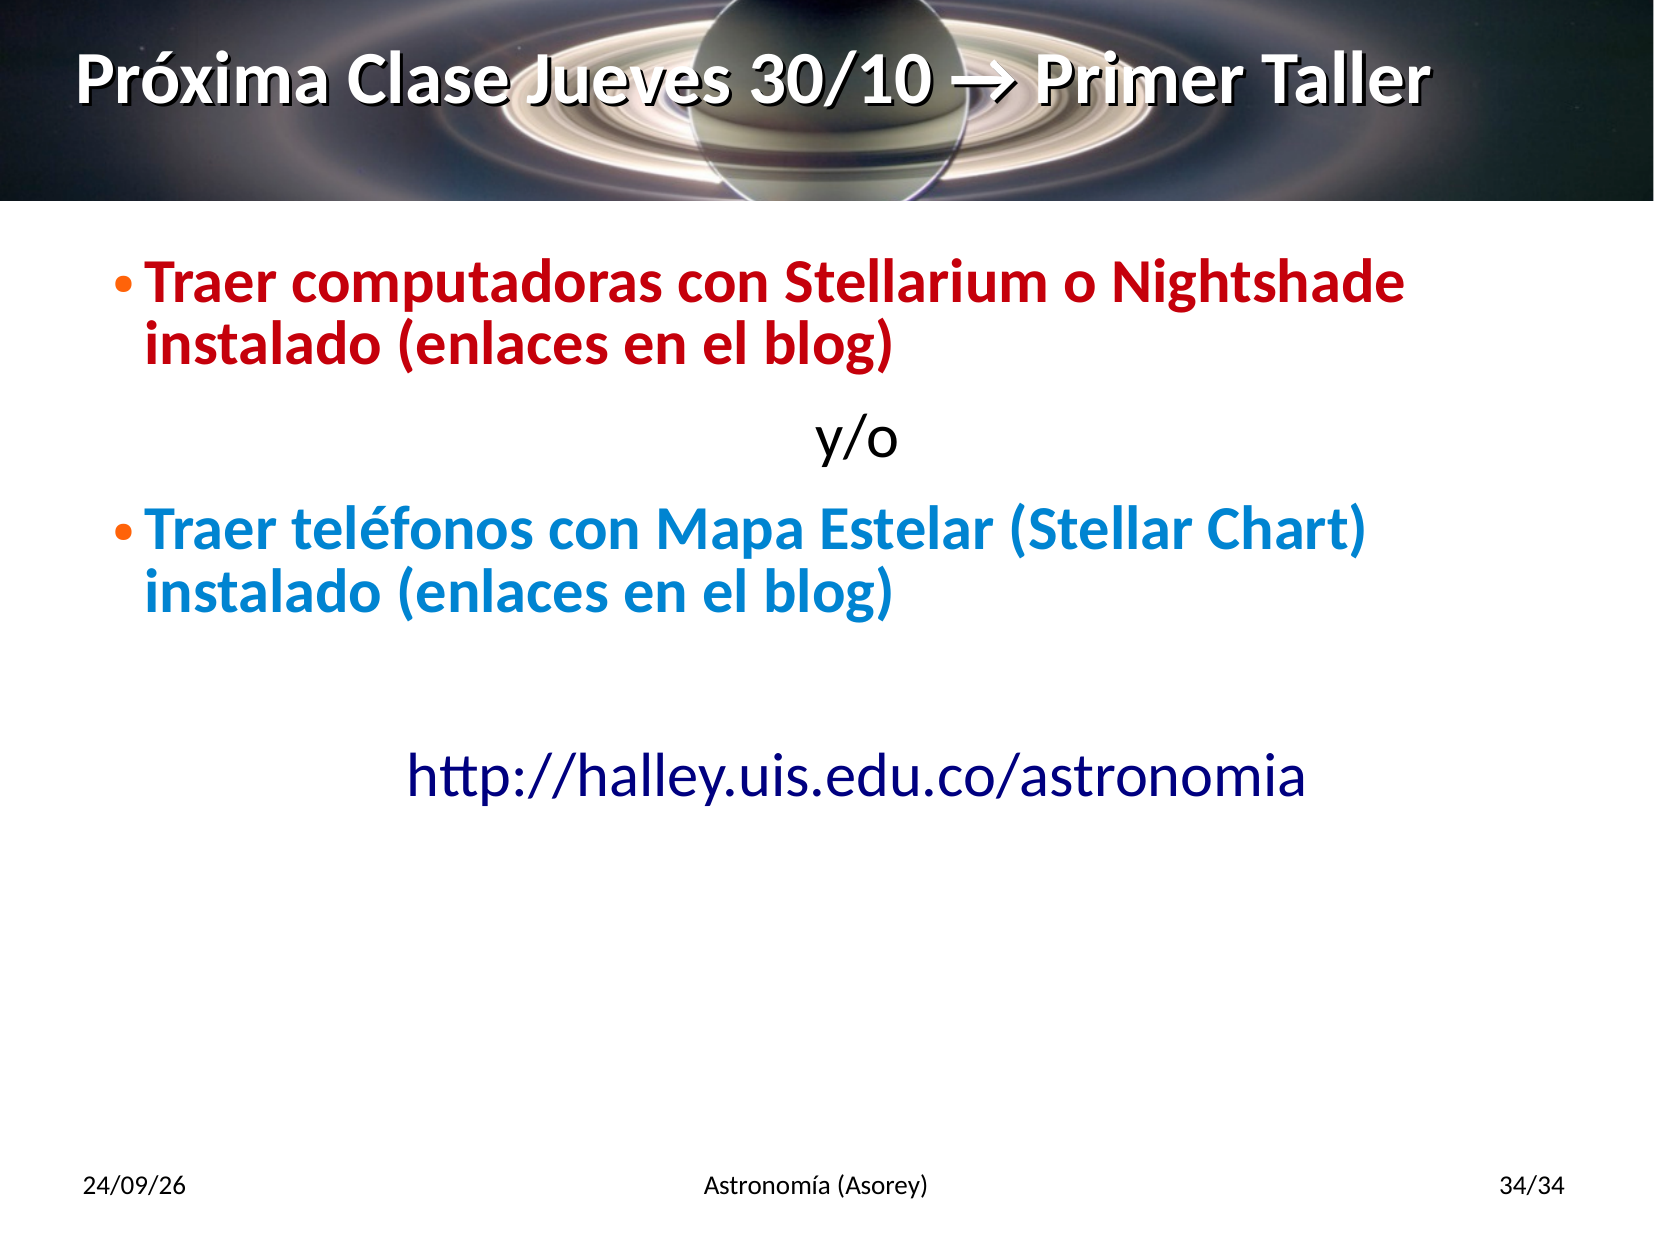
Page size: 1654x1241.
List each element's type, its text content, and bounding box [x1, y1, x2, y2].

list Traer computadoras con Stellarium o Nightshade instalado (enlaces en el blog) y/o Traer teléfonos con Mapa Estelar (Stellar Chart) instalado (enlaces en el blog) http://halley.uis.edu.co/astronomia [82, 255, 1571, 1156]
picture [0, 0, 1654, 201]
title Próxima Clase Jueves 30/10 → Primer Taller [75, 19, 1564, 151]
